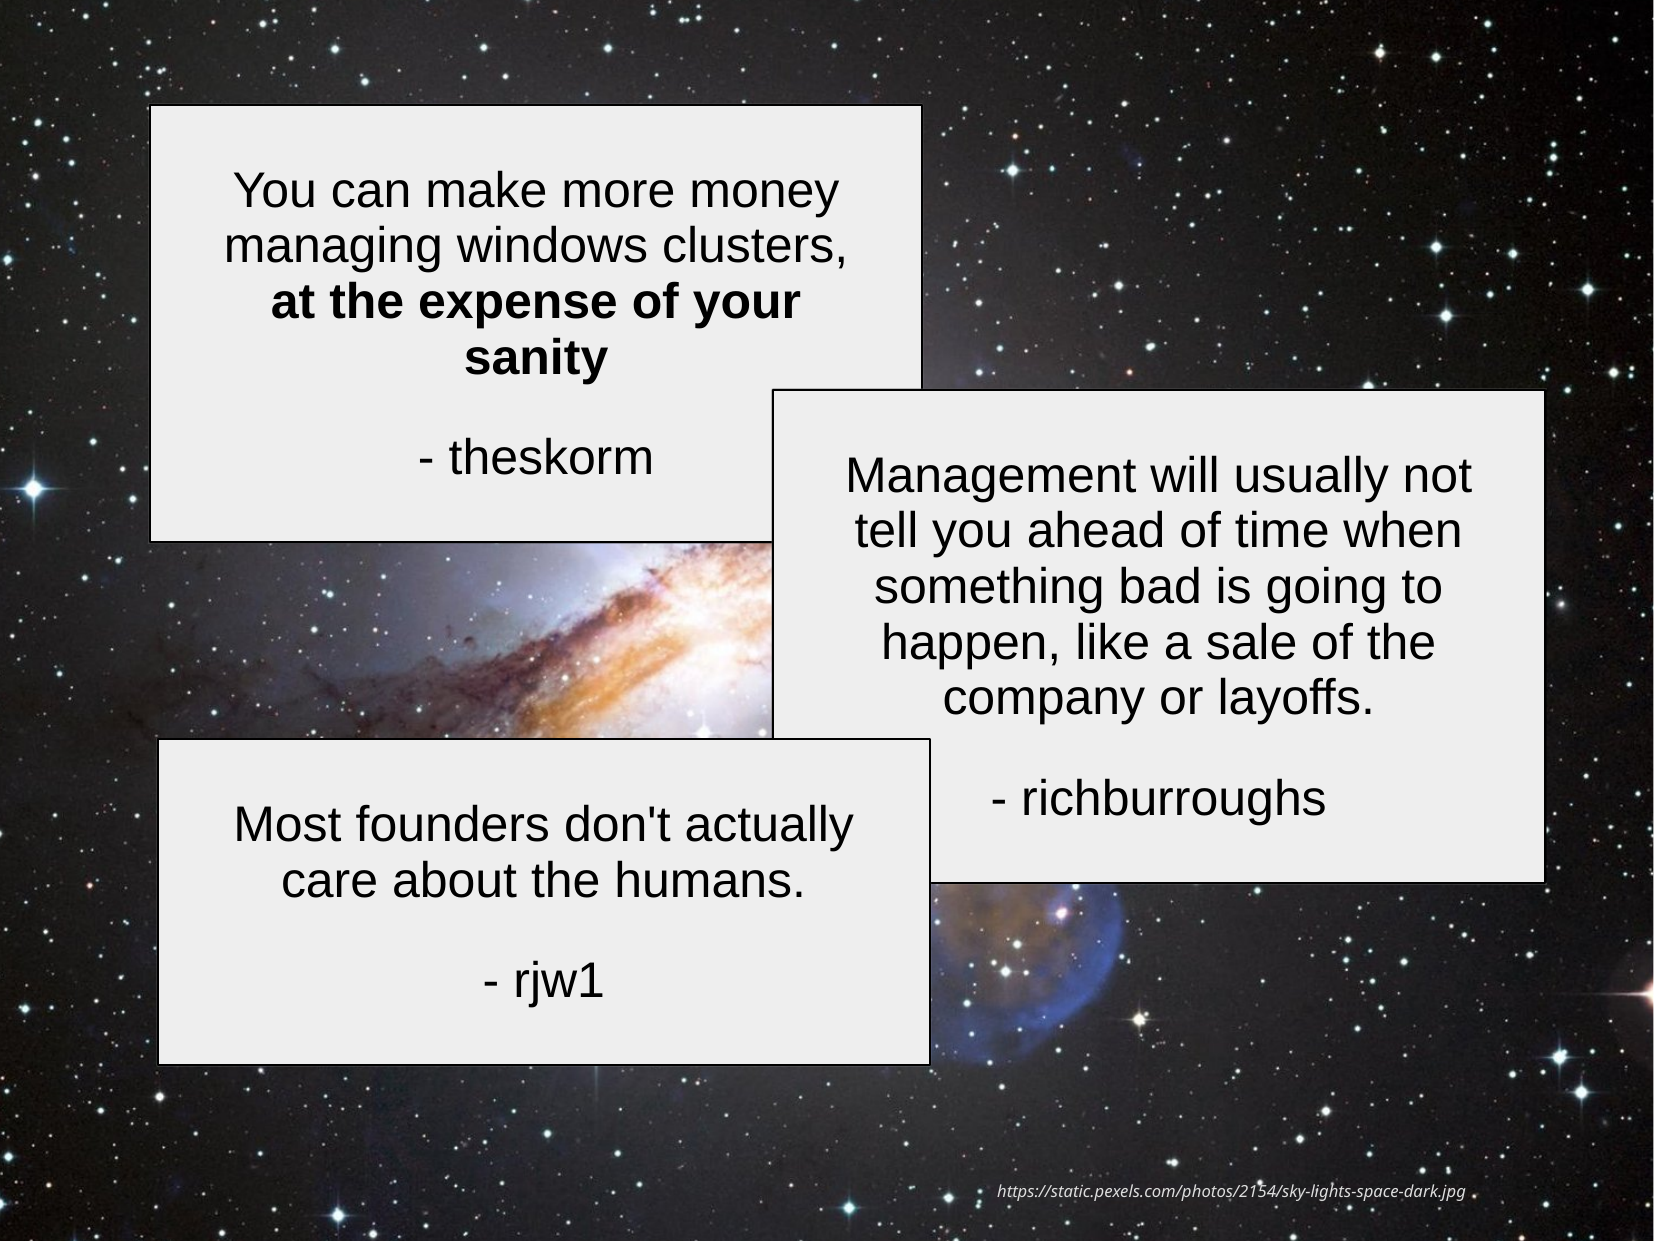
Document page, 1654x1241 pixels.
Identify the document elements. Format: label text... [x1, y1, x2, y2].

title Most founders don't actually care about the humans. - rjw1 [157, 739, 931, 1066]
title You can make more money managing windows clusters, at the expense of your sanity - theskorm [150, 105, 923, 543]
picture [0, 0, 1654, 1241]
title Management will usually not tell you ahead of time when something bad is going to happen, like a sale of the company or layoffs. - richburroughs [772, 390, 1546, 884]
text_box https://static.pexels.com/photos/2154/sky-lights-space-dark.jpg [982, 1172, 1636, 1231]
